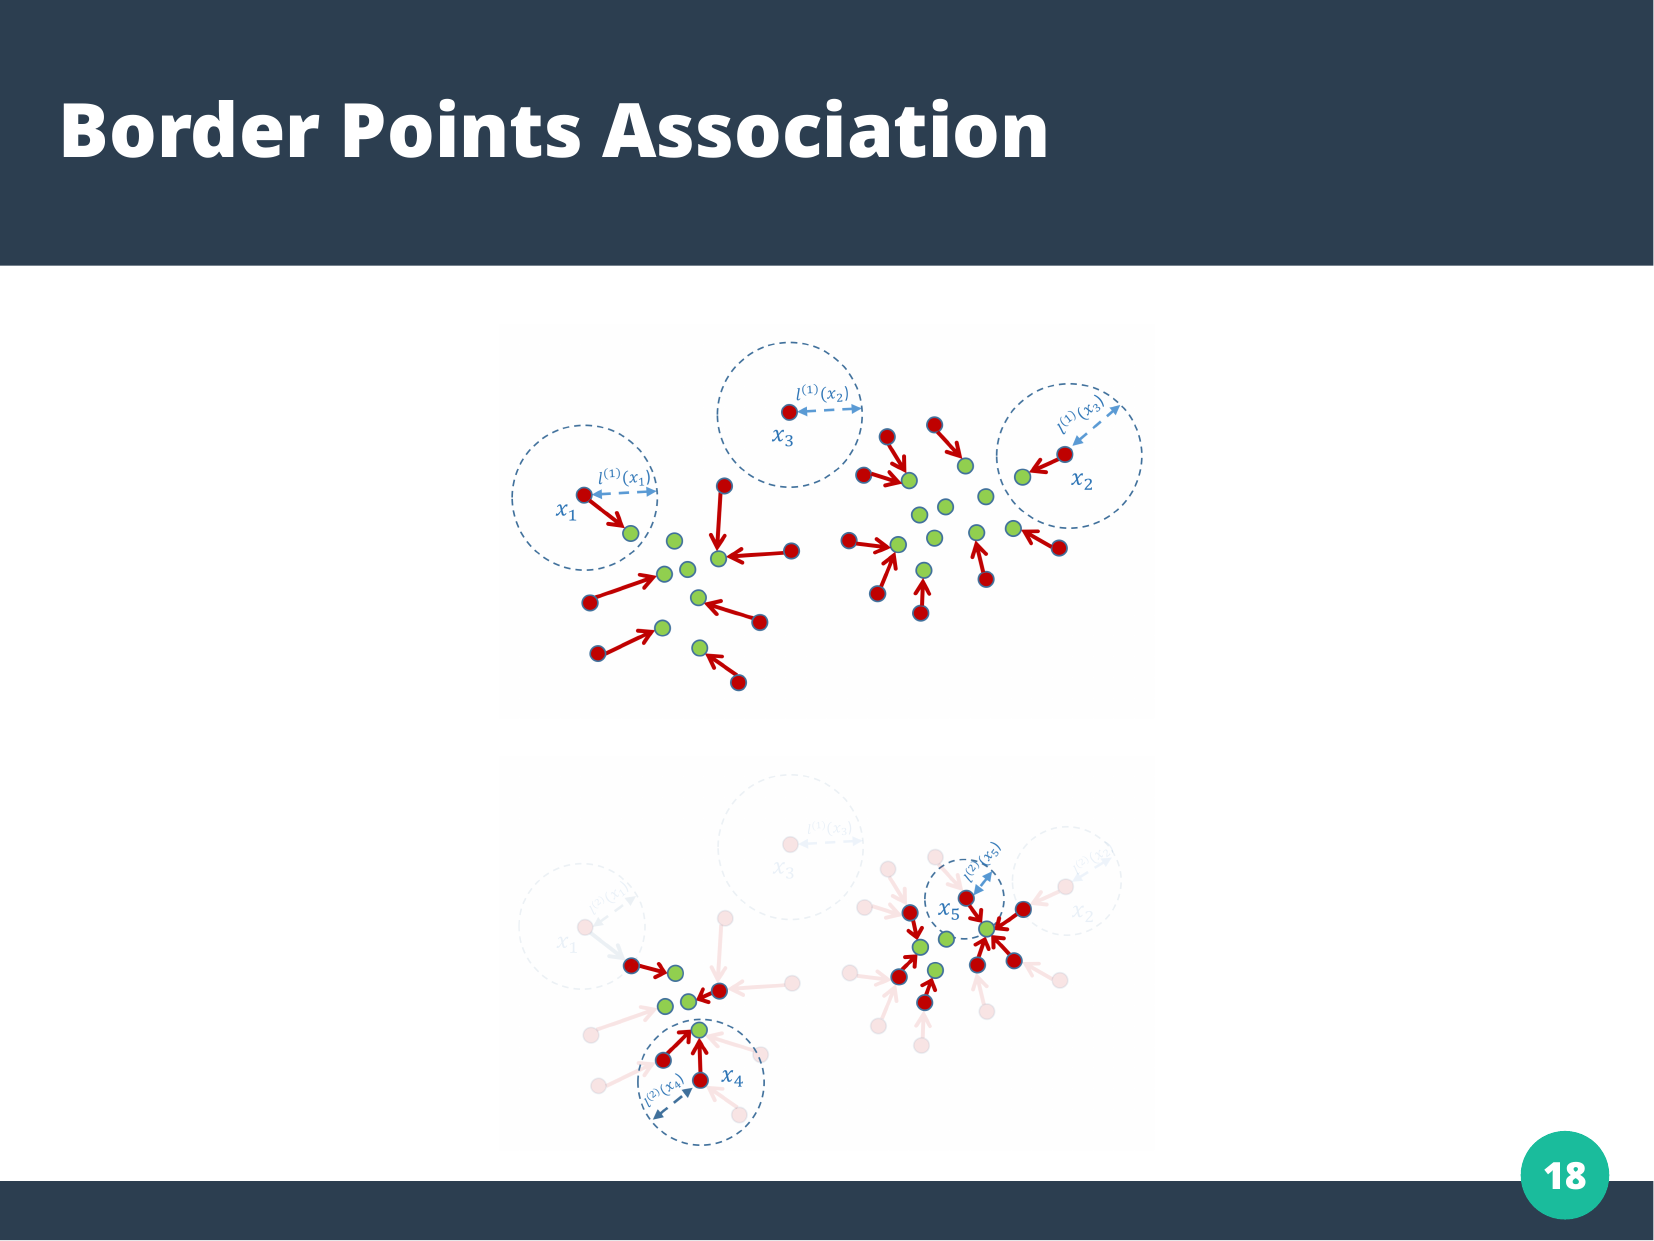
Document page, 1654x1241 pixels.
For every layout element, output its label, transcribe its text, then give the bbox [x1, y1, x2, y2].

picture [499, 756, 1155, 1151]
picture [499, 324, 1155, 720]
title Border Points Association [59, 49, 1595, 207]
